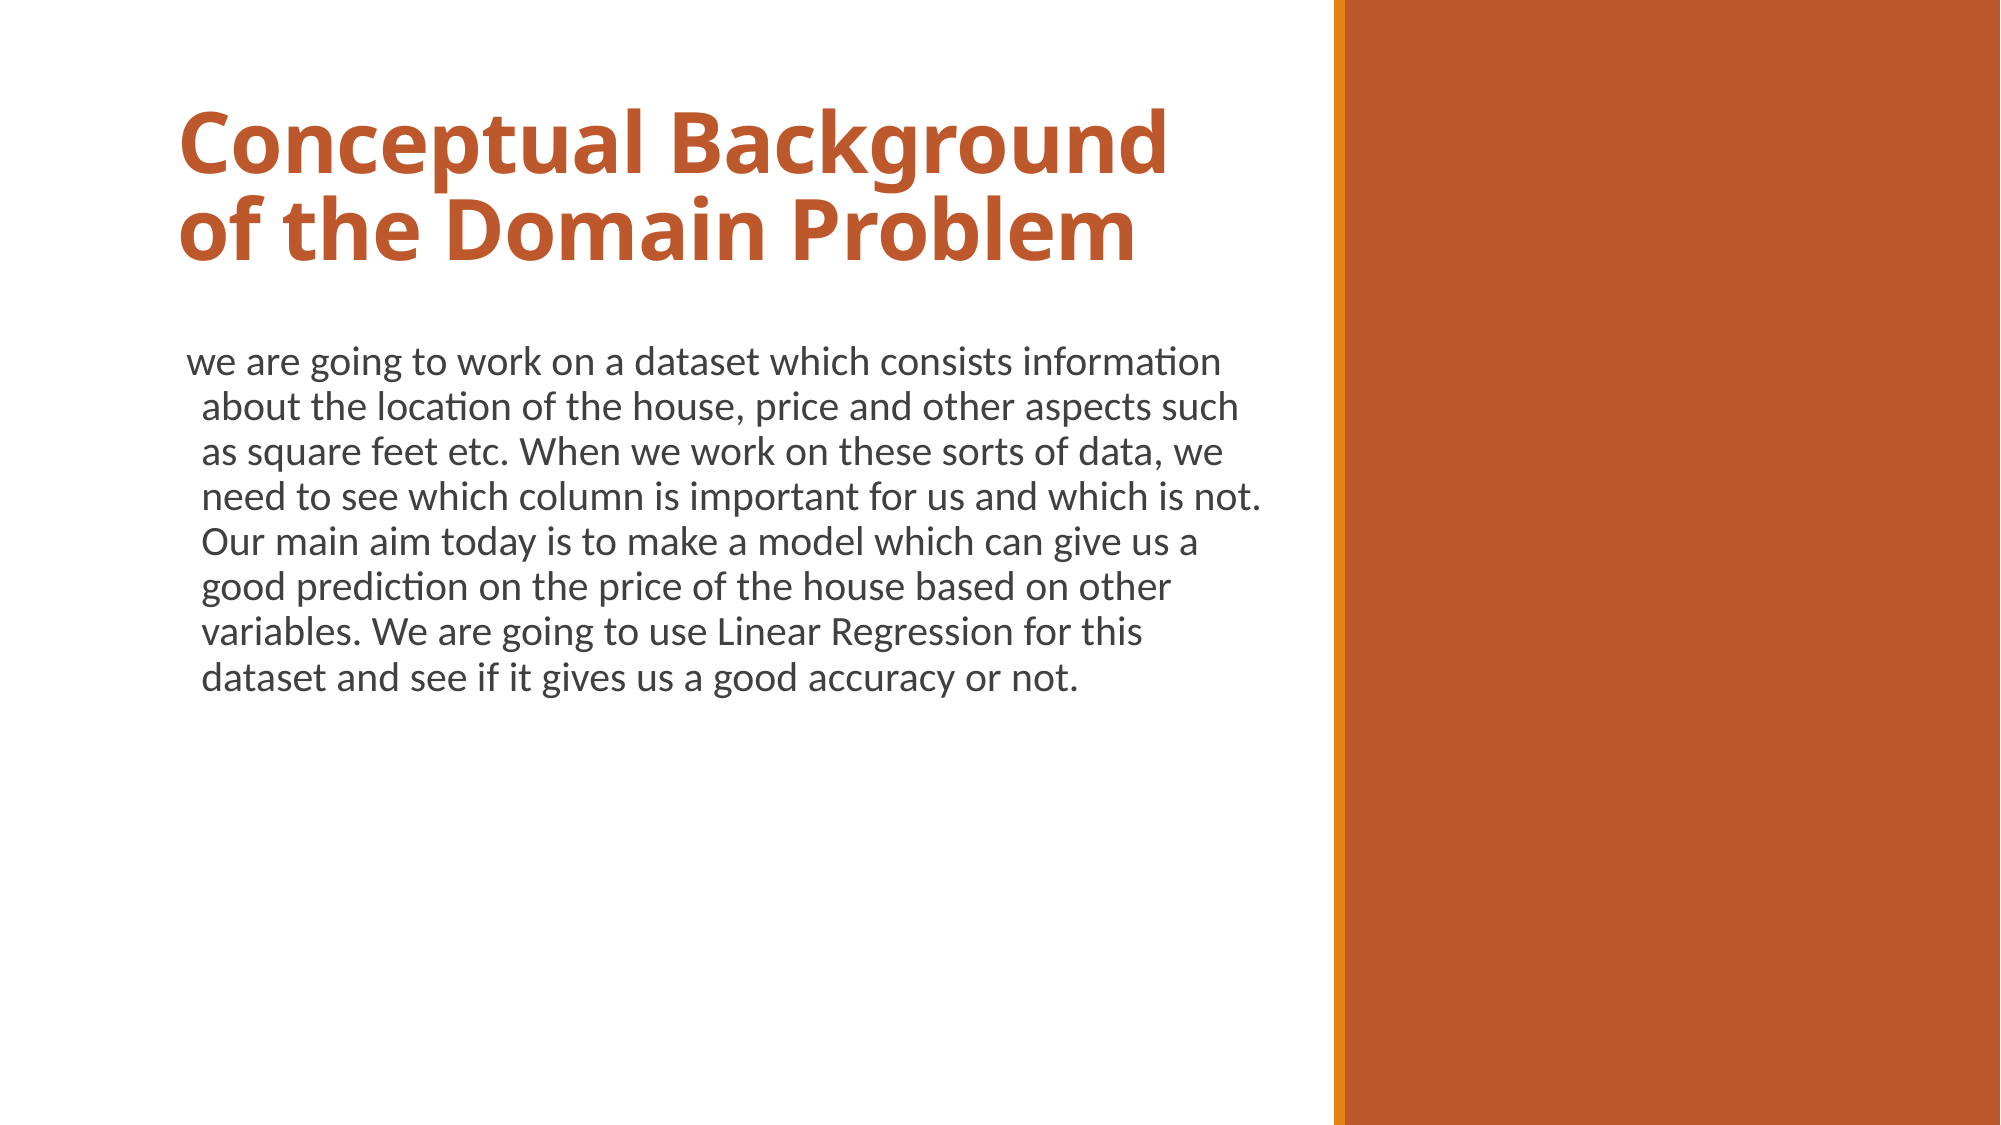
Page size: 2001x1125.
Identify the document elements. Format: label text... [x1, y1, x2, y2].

title Conceptual Background of the Domain Problem [162, 47, 1271, 286]
list we are going to work on a dataset which consists information about the location of the house, price and other aspects such as square feet etc. When we work on these sorts of data, we need to see which column is important for us and which is not. Our main aim today is to make a model which can give us a good prediction on the price of the house based on other variables. We are going to use Linear Regression for this dataset and see if it gives us a good accuracy or not. [171, 332, 1271, 963]
text_box [0, 0, 2000, 1125]
